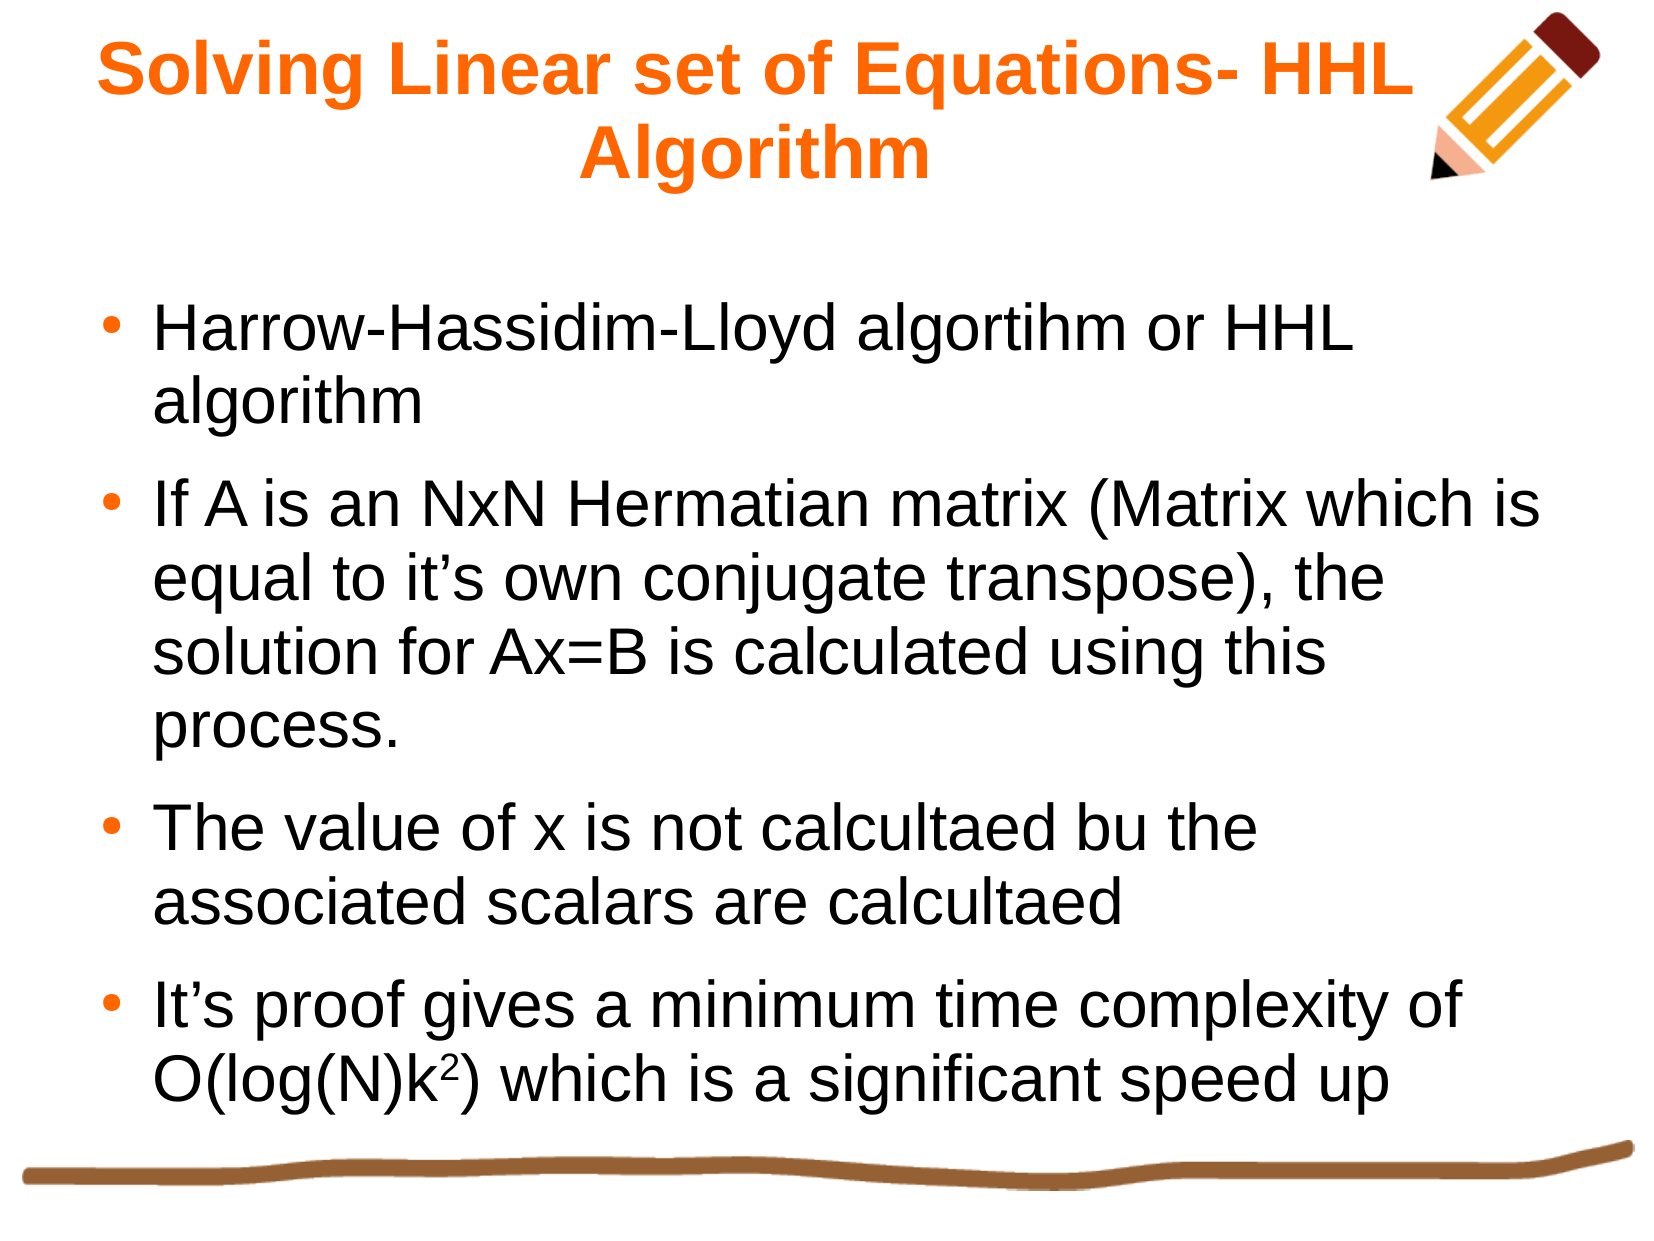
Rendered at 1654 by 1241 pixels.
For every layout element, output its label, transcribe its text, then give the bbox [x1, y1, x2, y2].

picture [1430, 12, 1601, 181]
list Harrow-Hassidim-Lloyd algortihm or HHL algorithm If A is an NxN Hermatian matrix (Matrix which is equal to it’s own conjugate transpose), the solution for Ax=B is calculated using this process. The value of x is not calcultaed bu the associated scalars are calcultaed It’s proof gives a minimum time complexity of O(log(N)k2) which is a significant speed up [82, 290, 1571, 1122]
picture [22, 1140, 1635, 1191]
title Solving Linear set of Equations- HHL Algorithm [82, 26, 1430, 195]
